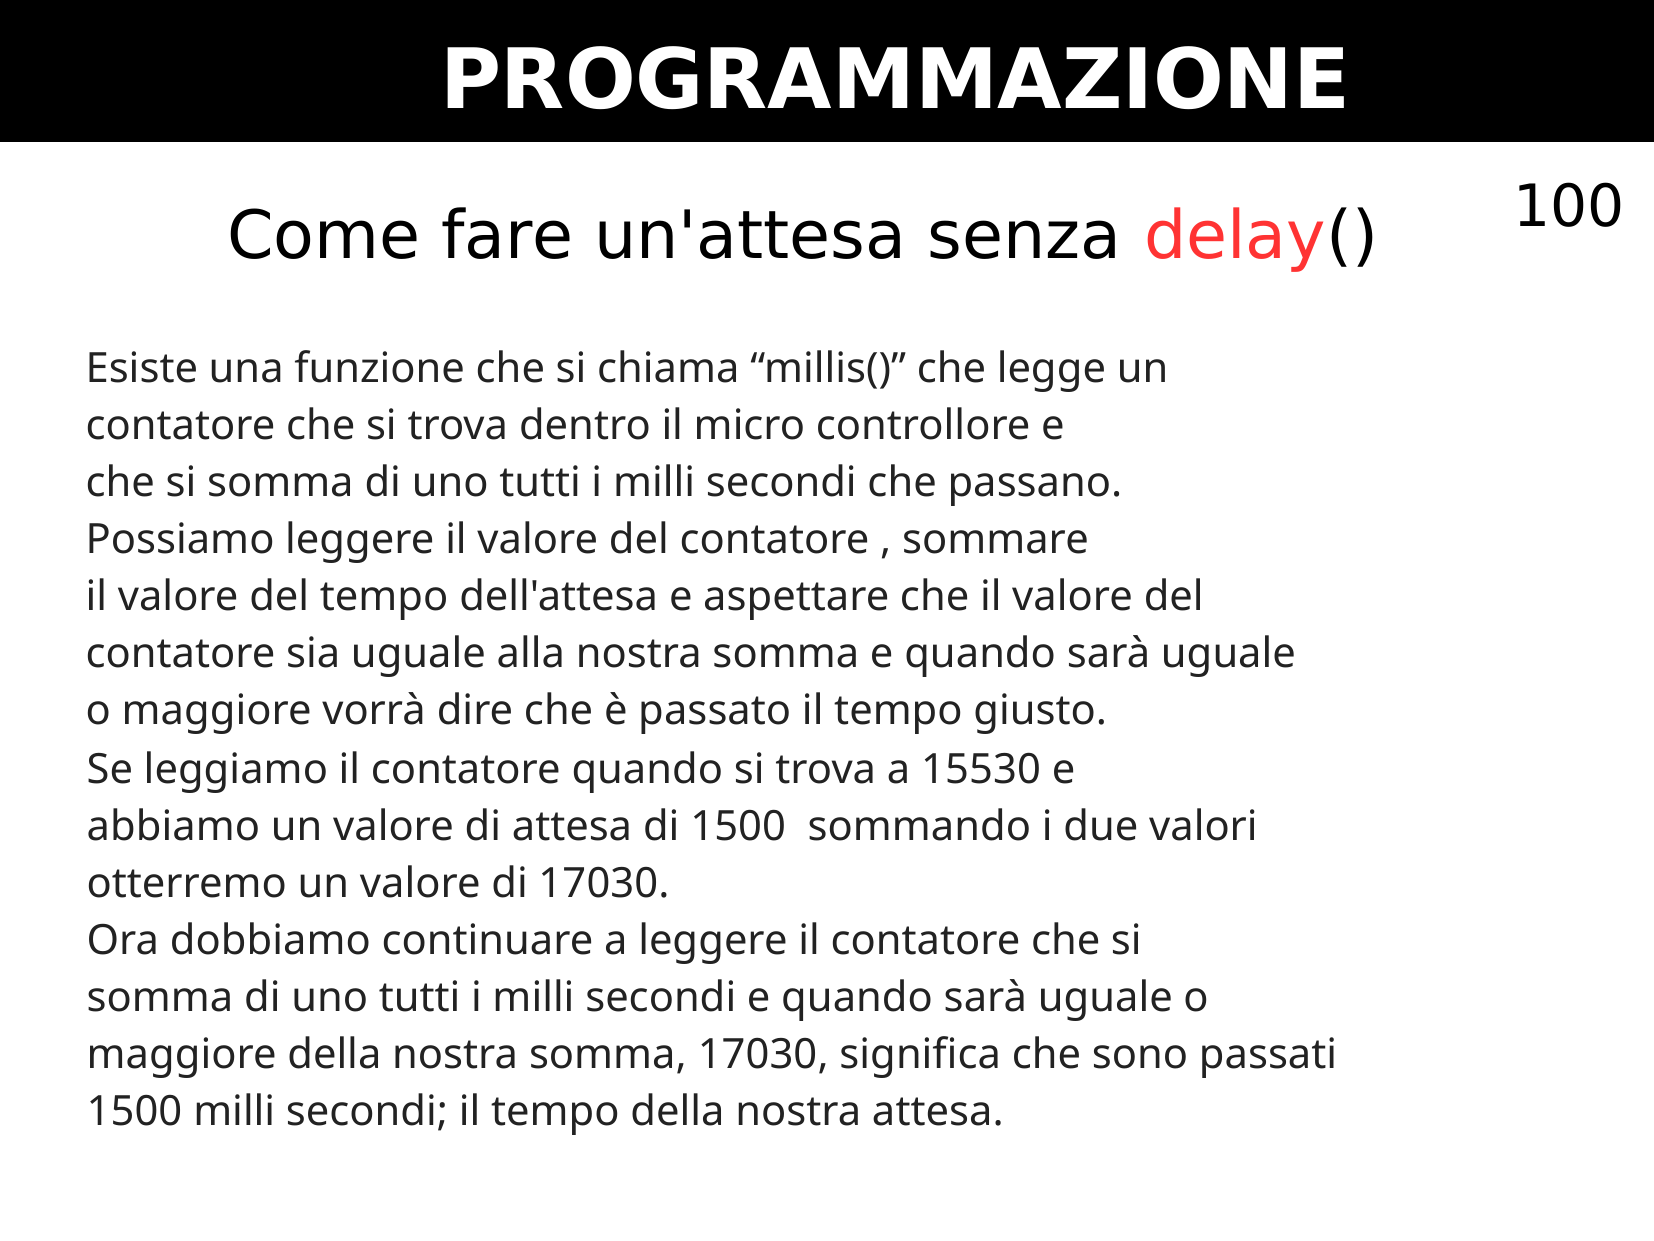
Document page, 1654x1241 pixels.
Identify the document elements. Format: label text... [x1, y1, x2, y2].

text_box [0, 0, 1654, 142]
text_box 100 [1498, 165, 1640, 249]
text_box Se leggiamo il contatore quando si trova a 15530 e abbiamo un valore di attesa di 1500 sommando i due valori otterremo un valore di 17030. Ora dobbiamo continuare a leggere il contatore che si somma di uno tutti i milli secondi e quando sarà uguale o maggiore della nostra somma, 17030, significa che sono passati 1500 milli secondi; il tempo della nostra attesa. [71, 731, 1654, 1086]
text_box PROGRAMMAZIONE [425, 23, 1366, 136]
text_box Come fare un'attesa senza delay() [212, 188, 1413, 282]
text_box Esiste una funzione che si chiama “millis()” che legge un contatore che si trova dentro il micro controllore e che si somma di uno tutti i milli secondi che passano. Possiamo leggere il valore del contatore , sommare il valore del tempo dell'attesa e aspettare che il valore del contatore sia uguale alla nostra somma e quando sarà uguale o maggiore vorrà dire che è passato il tempo giusto. [70, 330, 1651, 685]
